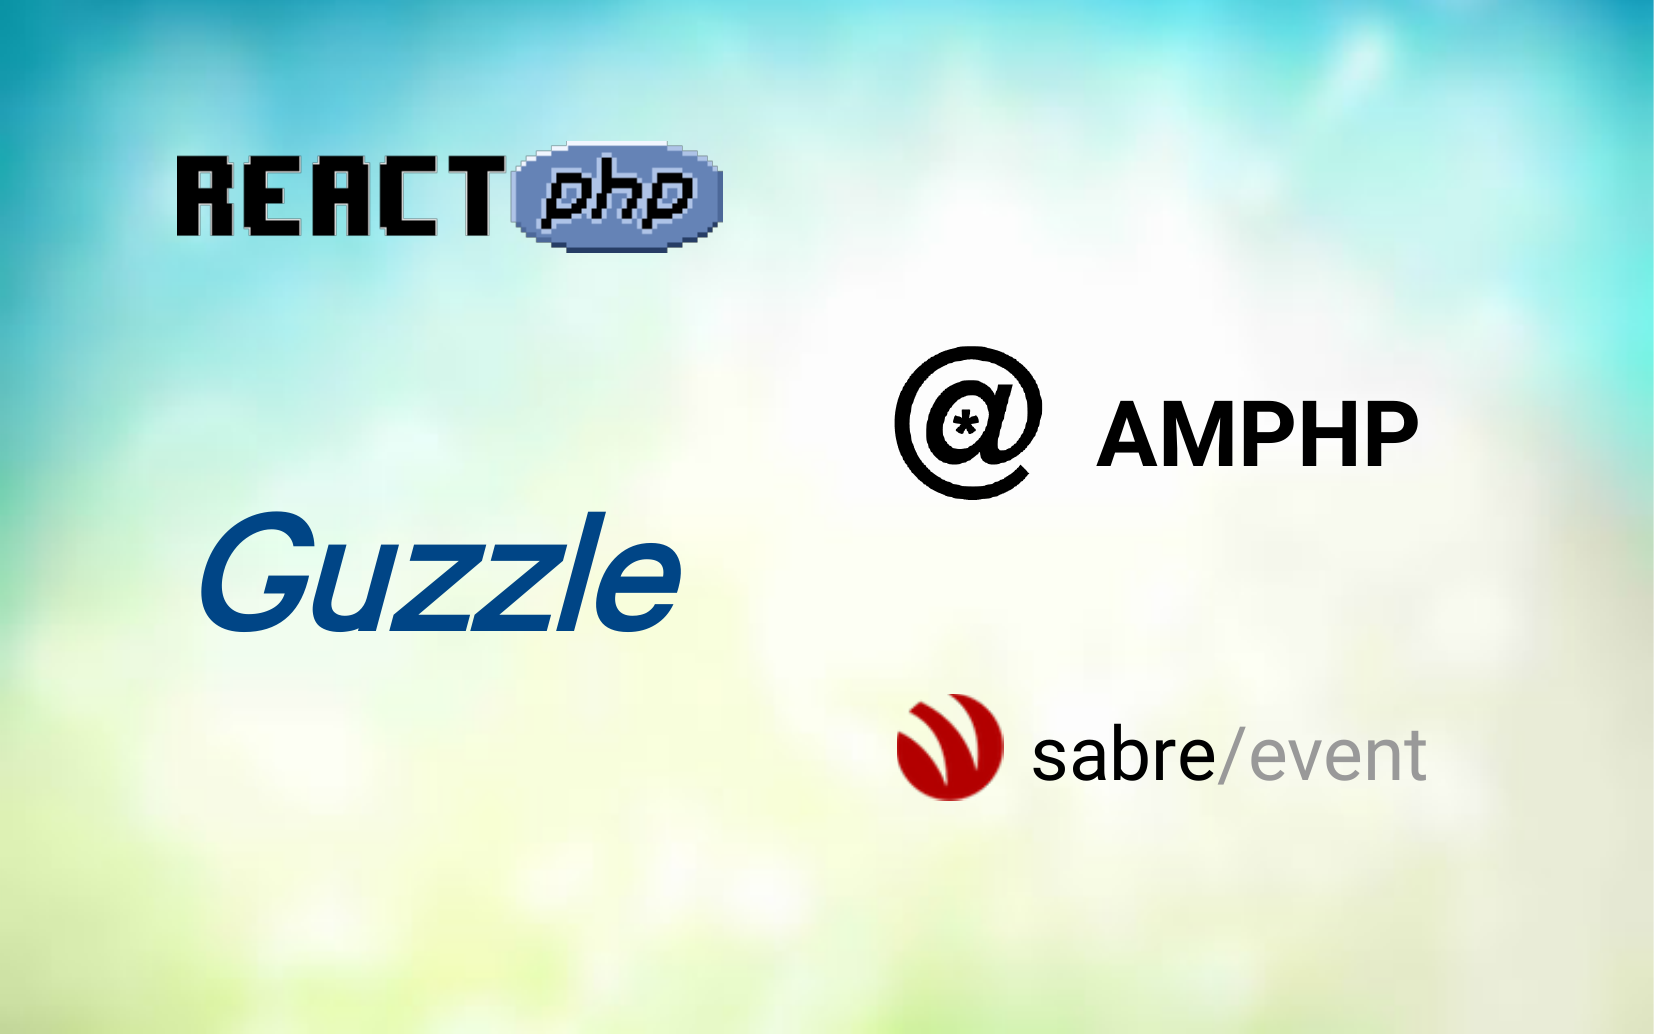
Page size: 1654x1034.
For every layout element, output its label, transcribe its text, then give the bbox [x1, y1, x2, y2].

text_box sabre/event [1015, 694, 1477, 886]
text_box Guzzle [165, 432, 768, 745]
picture [0, 0, 1654, 1034]
text_box AMPHP [1081, 362, 1497, 499]
